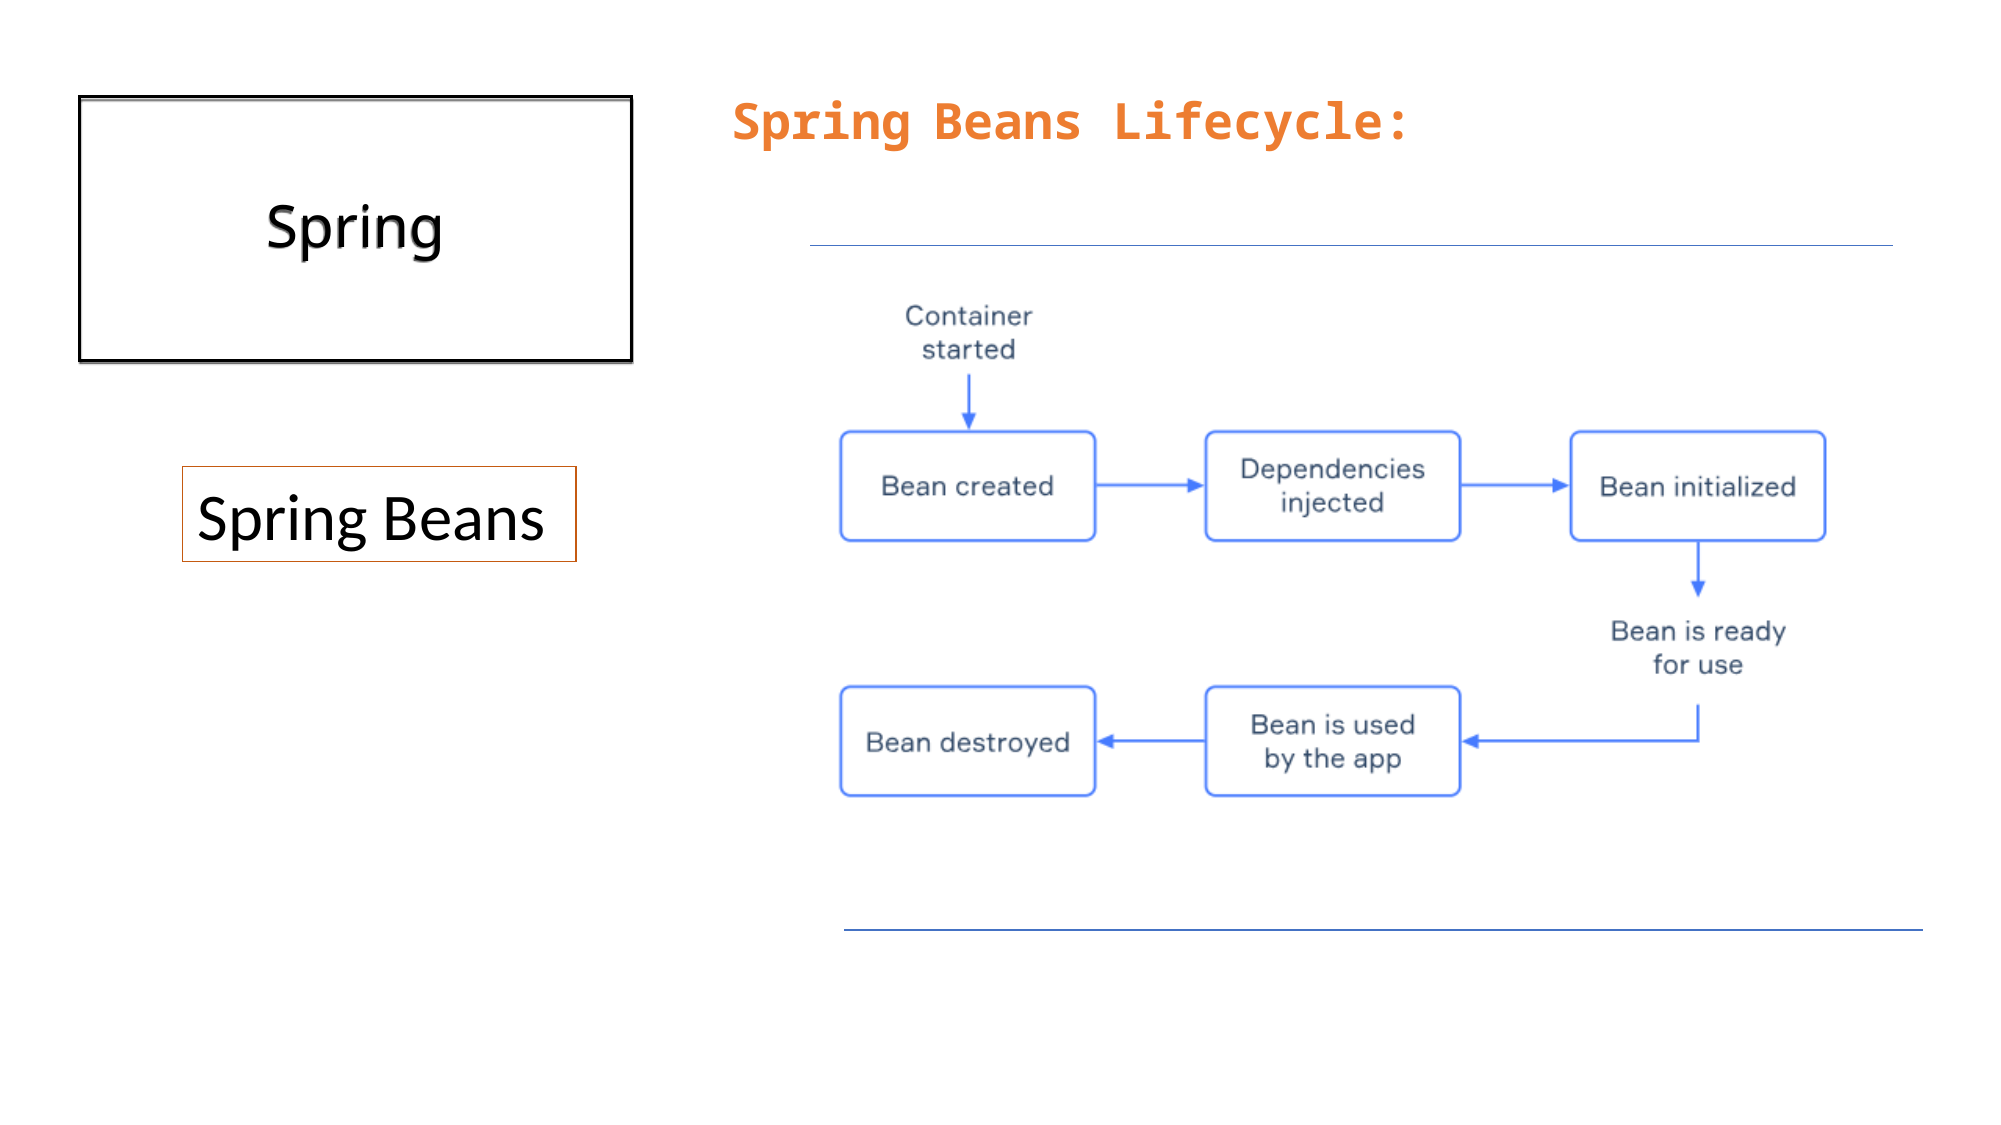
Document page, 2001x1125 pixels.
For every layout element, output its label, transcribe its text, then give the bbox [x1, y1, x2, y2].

text_box Spring Beans [183, 467, 576, 562]
picture [775, 289, 1894, 807]
text_box Spring Beans Lifecycle: [715, 81, 1716, 158]
title Spring [79, 96, 632, 361]
